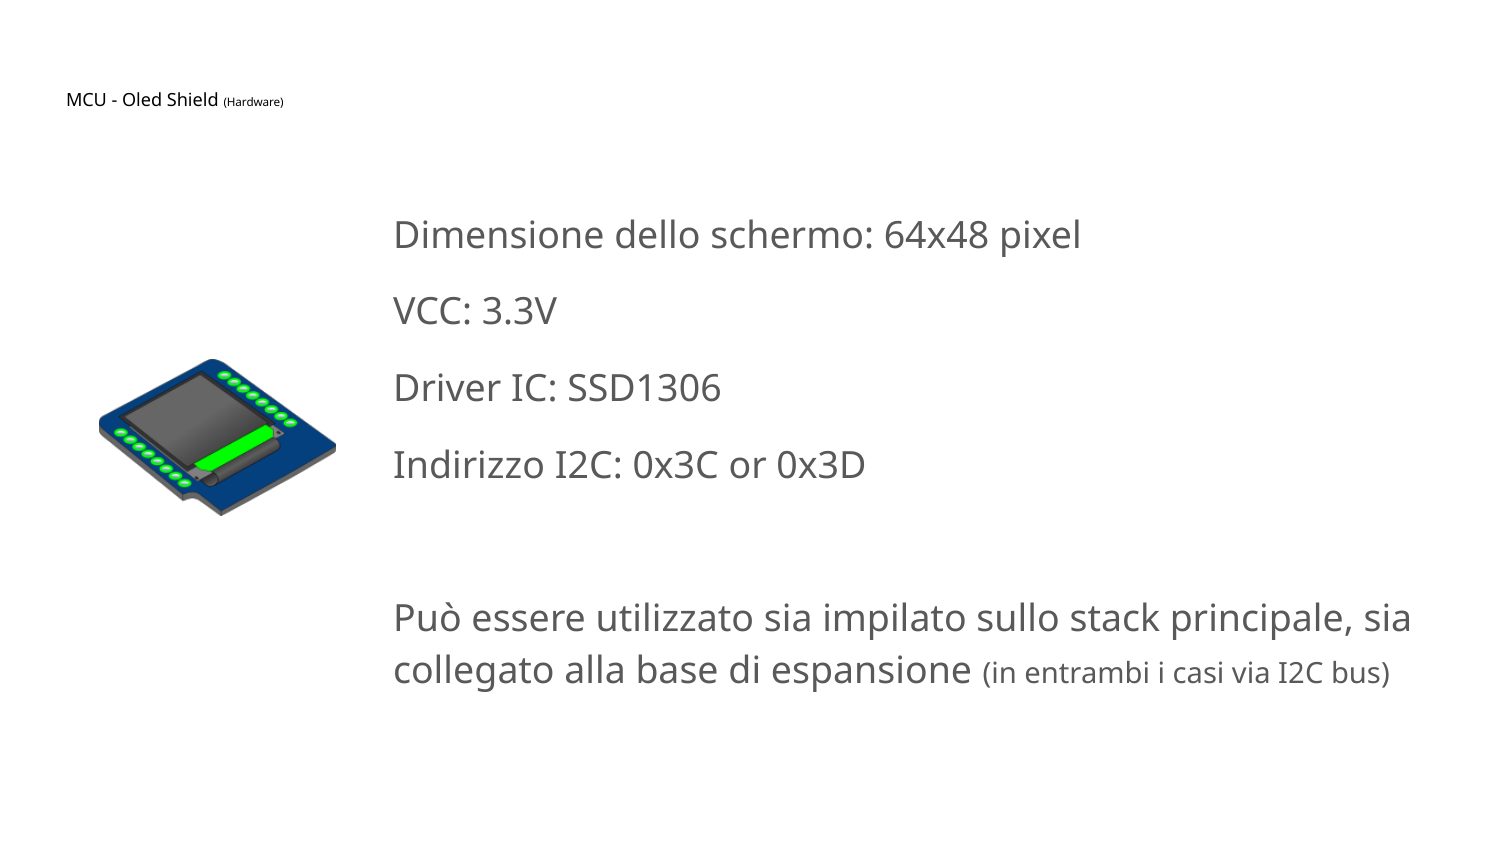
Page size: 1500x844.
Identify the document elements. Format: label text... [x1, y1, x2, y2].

list Dimensione dello schermo: 64x48 pixel VCC: 3.3V Driver IC: SSD1306 Indirizzo I2C: 0x3C or 0x3D Può essere utilizzato sia impilato sullo stack principale, sia collegato alla base di espansione (in entrambi i casi via I2C bus) [378, 189, 1449, 750]
picture [99, 359, 336, 516]
title MCU - Oled Shield (Hardware) [51, 72, 1449, 167]
